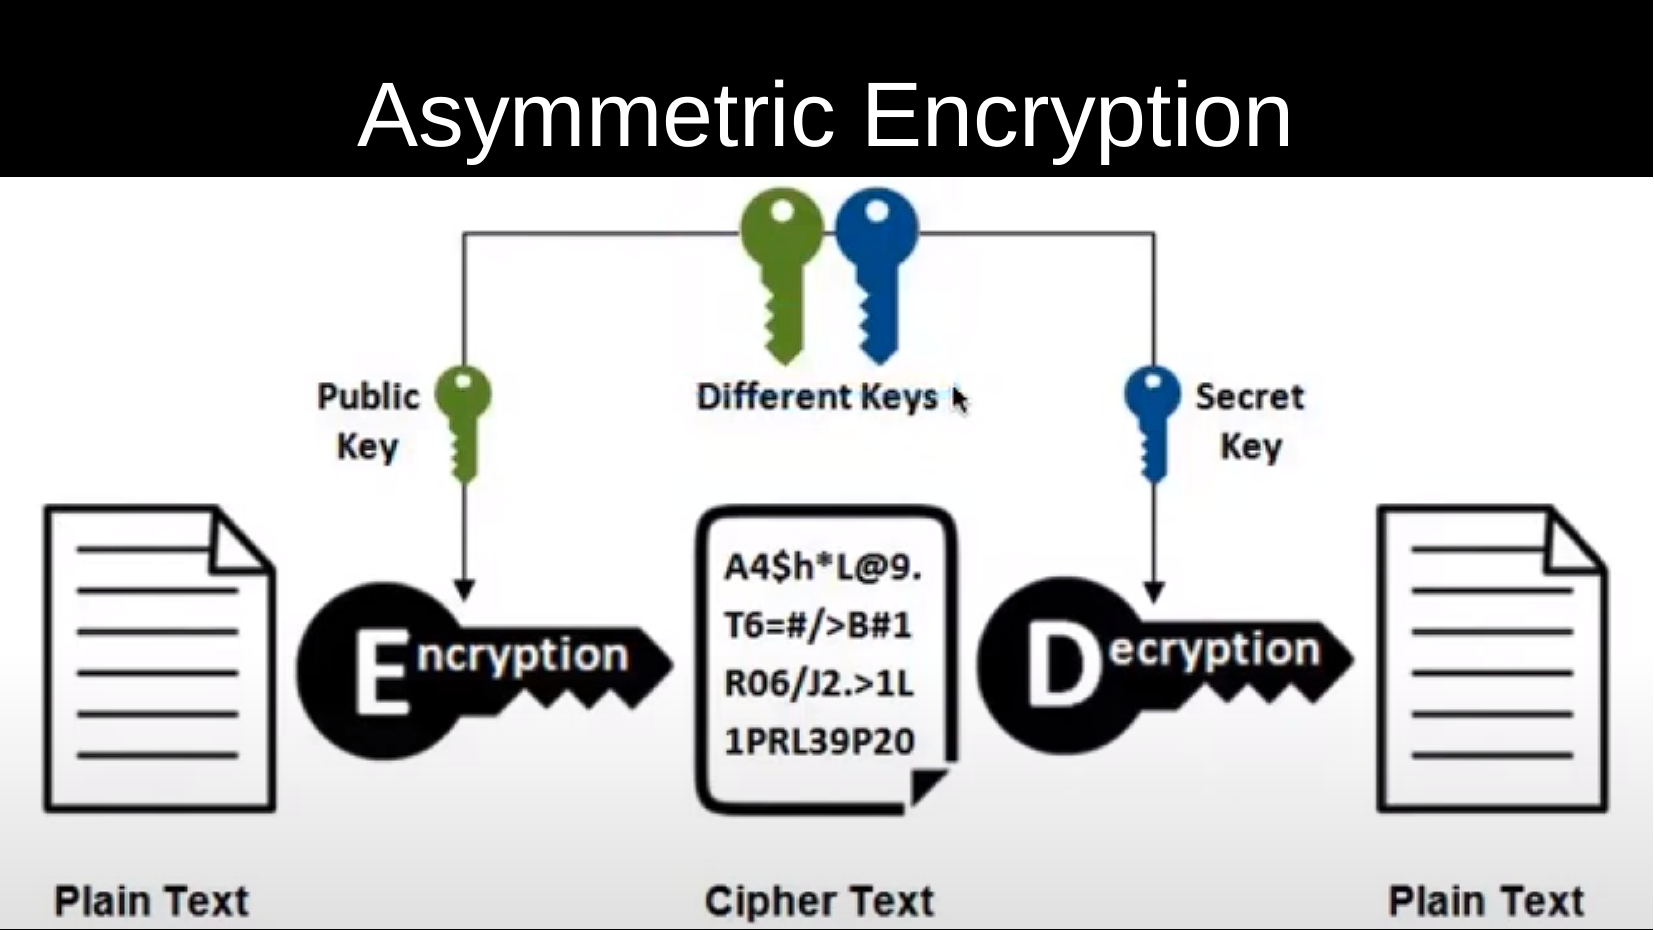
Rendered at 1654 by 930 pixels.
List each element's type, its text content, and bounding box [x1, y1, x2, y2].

title Asymmetric Encryption [82, 37, 1571, 177]
picture [0, 177, 1653, 929]
